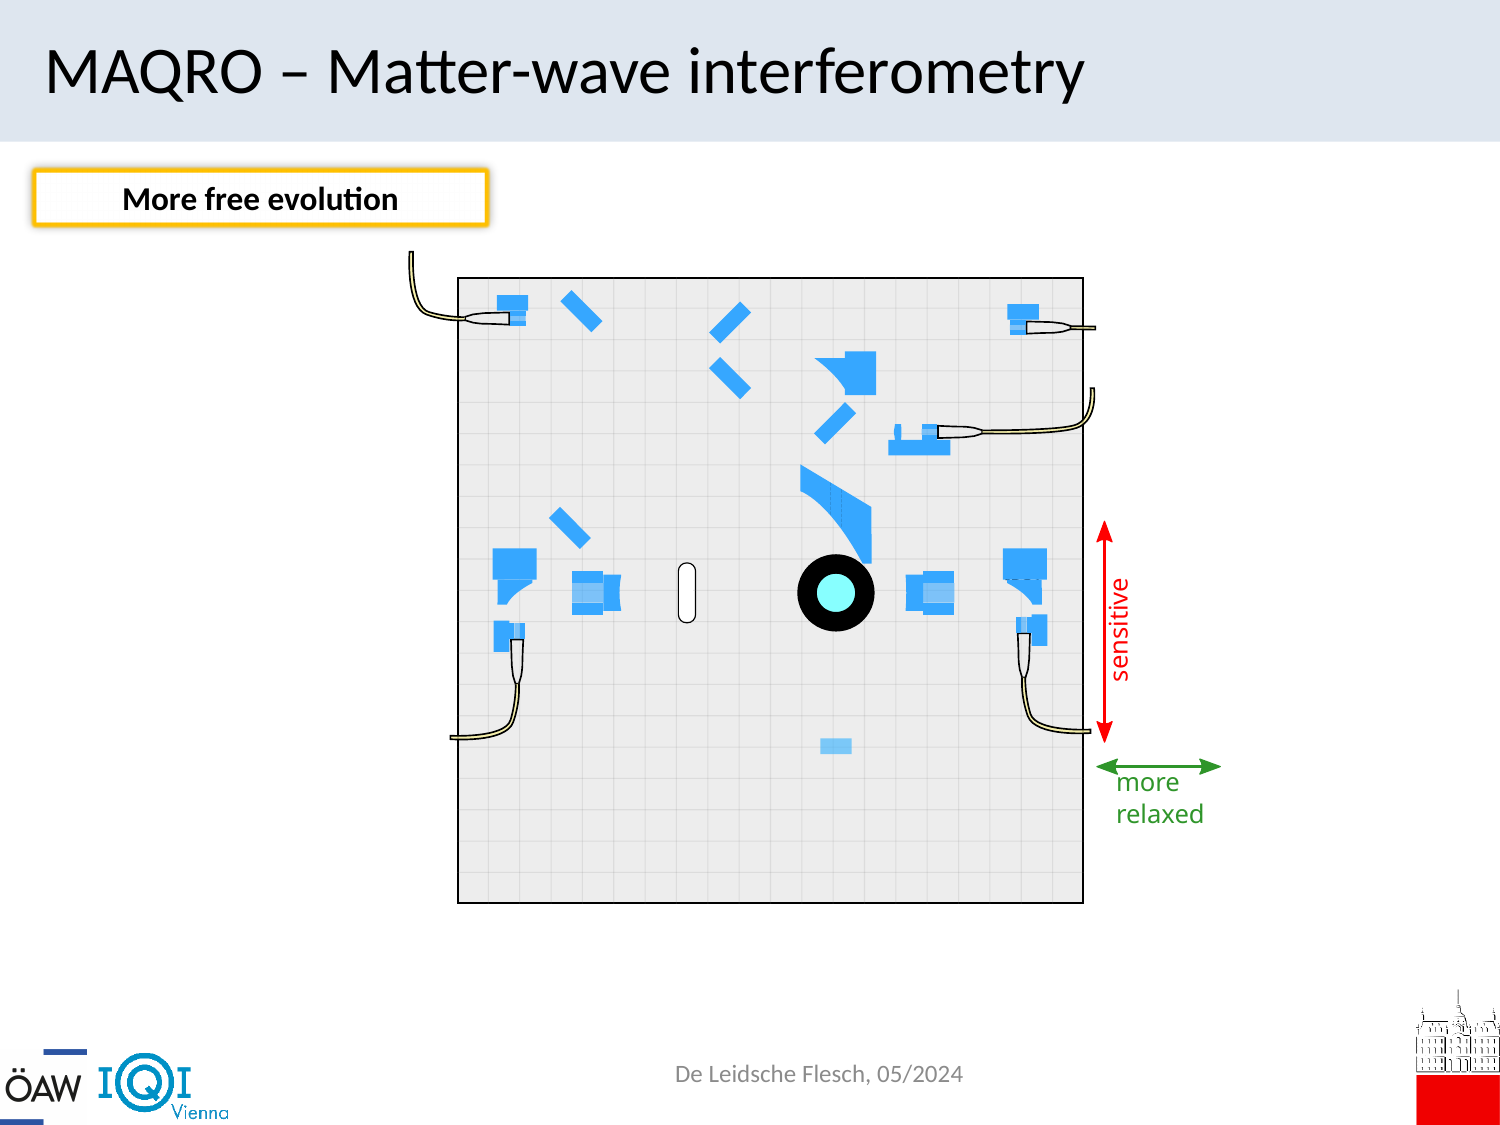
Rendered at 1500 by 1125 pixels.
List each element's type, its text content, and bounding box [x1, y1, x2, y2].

picture [0, 1049, 87, 1125]
picture [94, 1049, 234, 1124]
picture [404, 246, 1226, 908]
title MAQRO – Matter-wave interferometry [29, 7, 1317, 126]
text_box More free evolution [37, 173, 485, 222]
picture [1416, 988, 1500, 1125]
